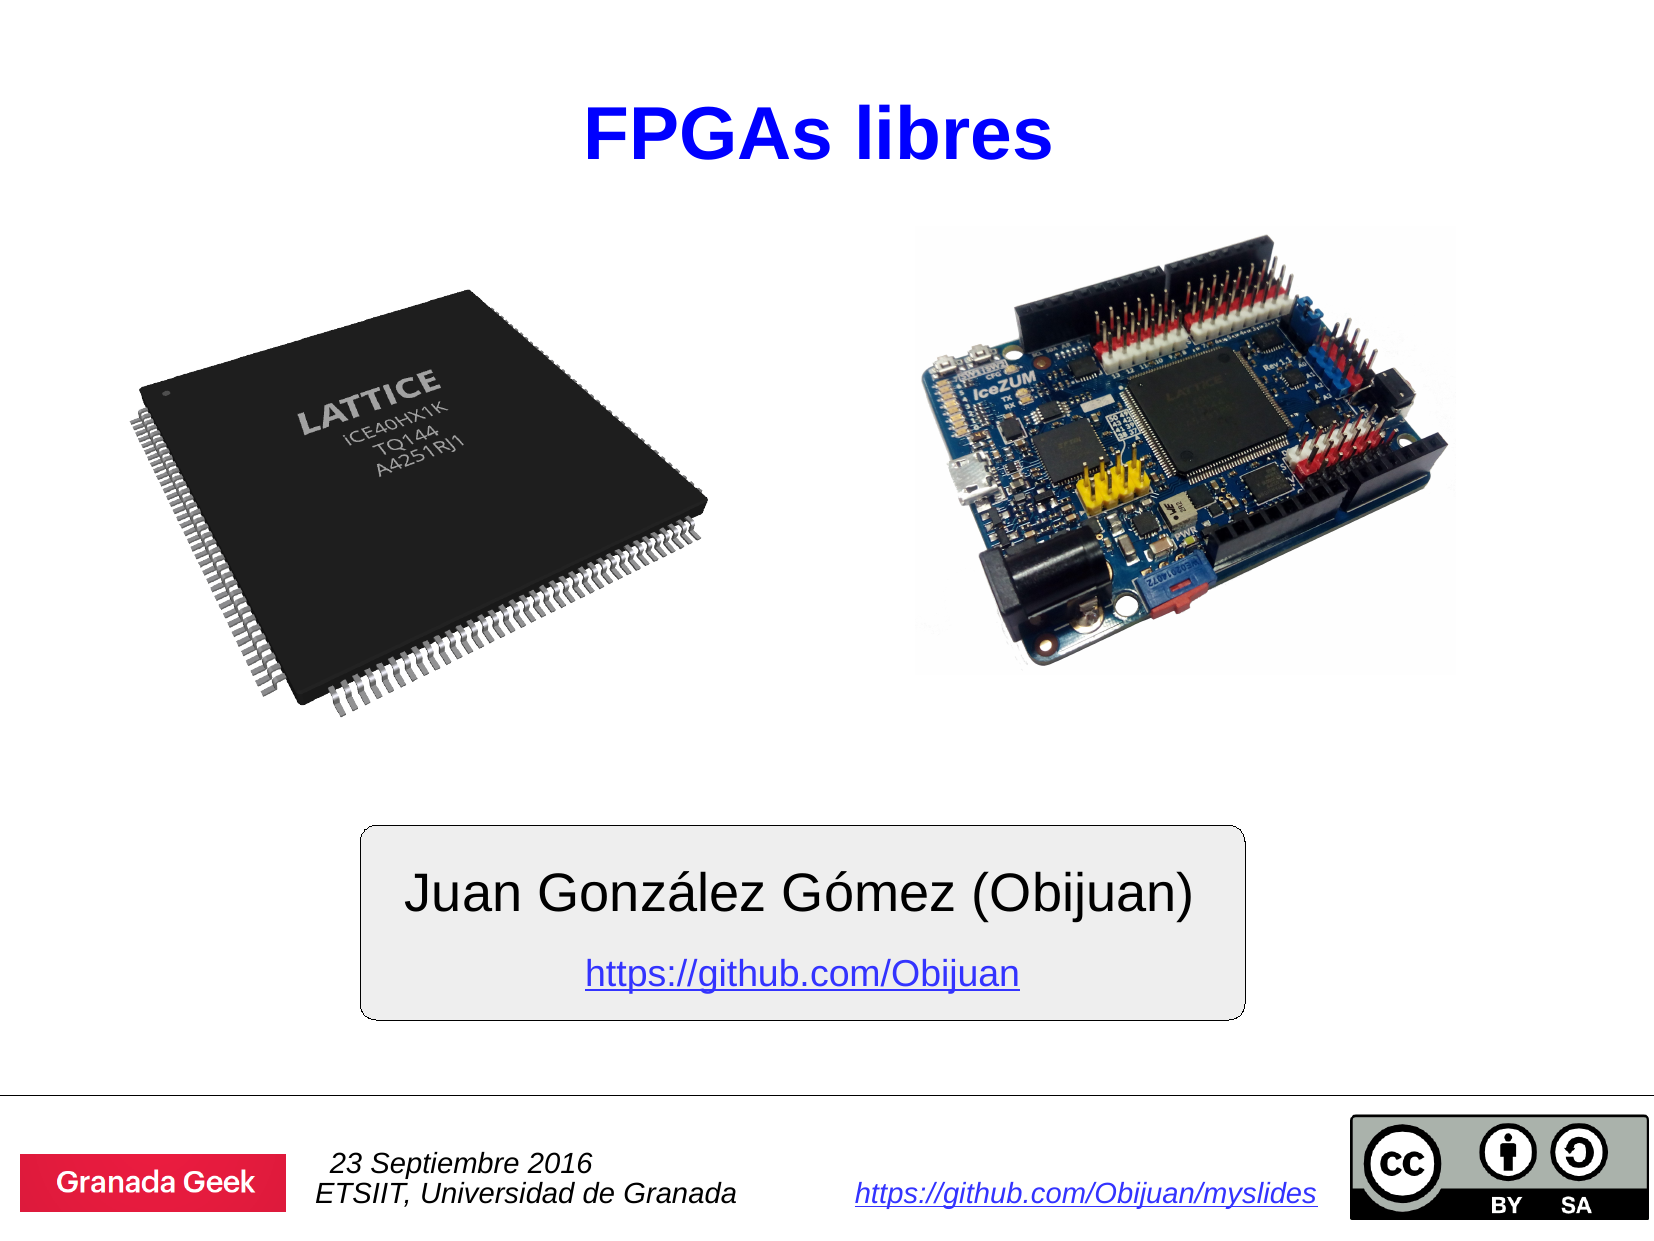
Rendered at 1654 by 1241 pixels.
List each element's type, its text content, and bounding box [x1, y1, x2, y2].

title FPGAs libres [75, 30, 1564, 238]
text_box ETSIIT, Universidad de Granada [300, 1170, 781, 1231]
text_box https://github.com/Obijuan/myslides [840, 1170, 1366, 1227]
text_box [360, 825, 1246, 1021]
picture [20, 1154, 286, 1212]
picture [1350, 1103, 1649, 1231]
picture [120, 281, 716, 721]
picture [915, 226, 1456, 676]
text_box 23 Septiembre 2016 [315, 1140, 631, 1170]
text_box https://github.com/Obijuan [570, 945, 1036, 1002]
text_box Juan González Gómez (Obijuan) [390, 855, 1231, 946]
